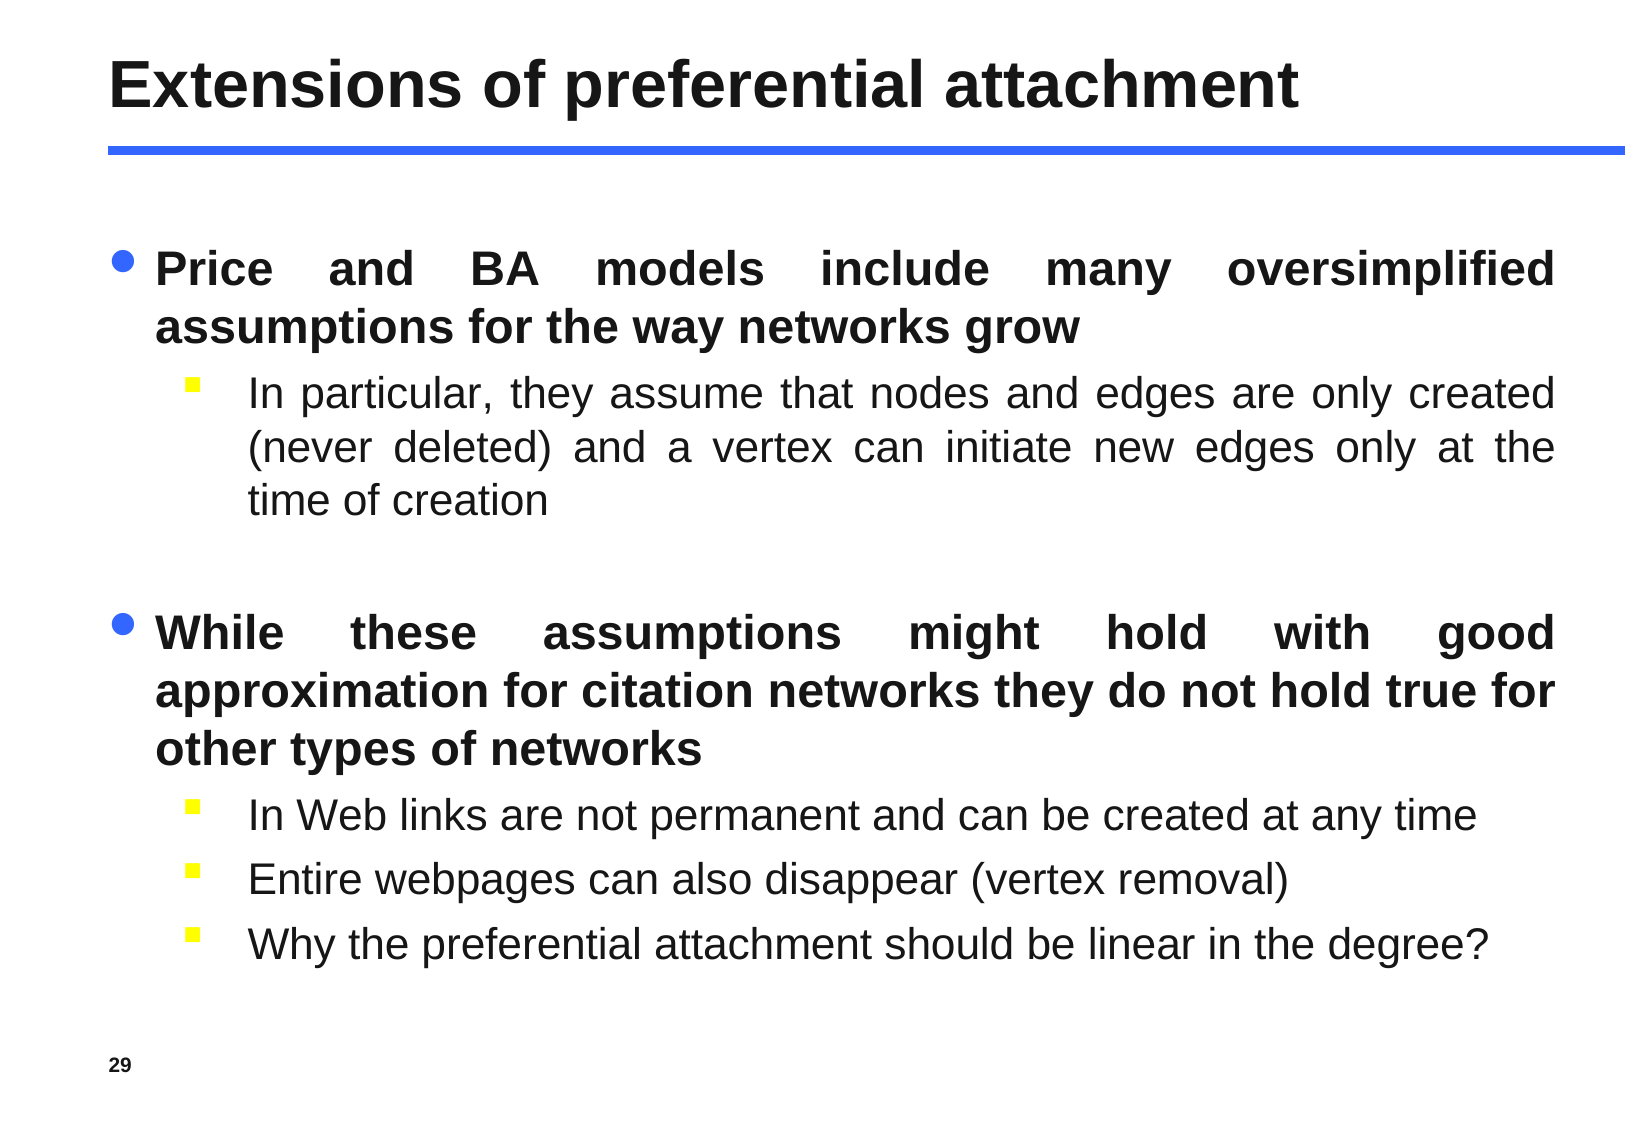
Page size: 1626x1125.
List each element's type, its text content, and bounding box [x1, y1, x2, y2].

title Extensions of preferential attachment [108, 30, 1558, 131]
text_box <number> [108, 1051, 188, 1077]
list Price and BA models include many oversimplified assumptions for the way networks grow In particular, they assume that nodes and edges are only created (never deleted) and a vertex can initiate new edges only at the time of creation While these assumptions might hold with good approximation for citation networks they do not hold true for other types of networks In Web links are not permanent and can be created at any time Entire webpages can also disappear (vertex removal) Why the preferential attachment should be linear in the degree? [108, 237, 1558, 975]
